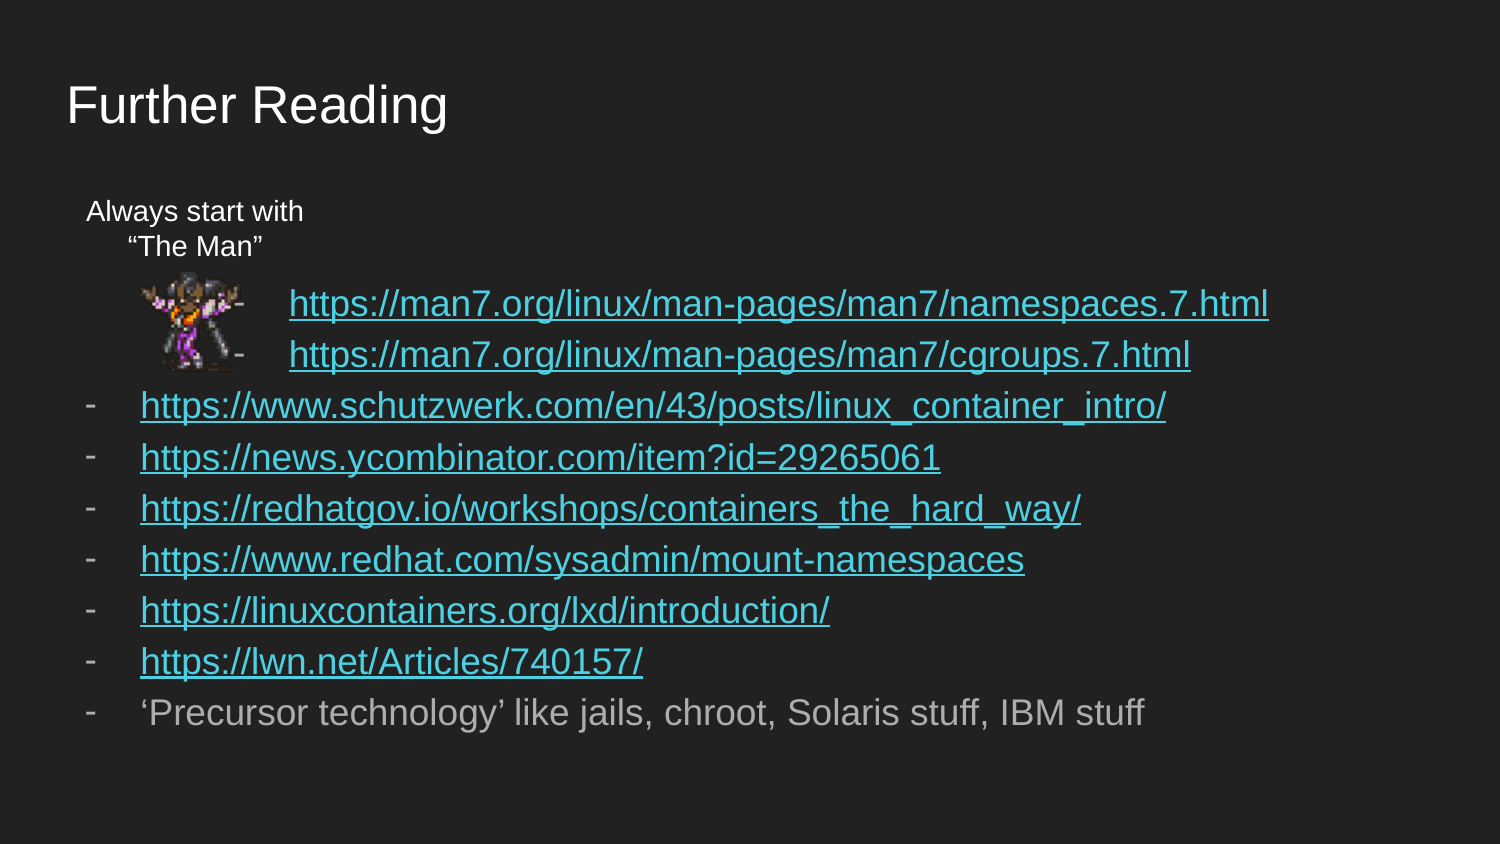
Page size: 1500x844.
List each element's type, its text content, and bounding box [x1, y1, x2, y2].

picture [79, 278, 311, 422]
text_box Always start with “The Man” [51, 177, 340, 278]
list https://man7.org/linux/man-pages/man7/namespaces.7.html https://man7.org/linux/man-pages/man7/cgroups.7.html https://www.schutzwerk.com/en/43/posts/linux_container_intro/ https://news.ycombinator.com/item?id=29265061 https://redhatgov.io/workshops/containers_the_hard_way/ https://www.redhat.com/sysadmin/mount-namespaces https://linuxcontainers.org/lxd/introduction/ https://lwn.net/Articles/740157/ ‘Precursor technology’ like jails, chroot, Solaris stuff, IBM stuff [51, 189, 1449, 750]
title Further Reading [51, 55, 1449, 150]
